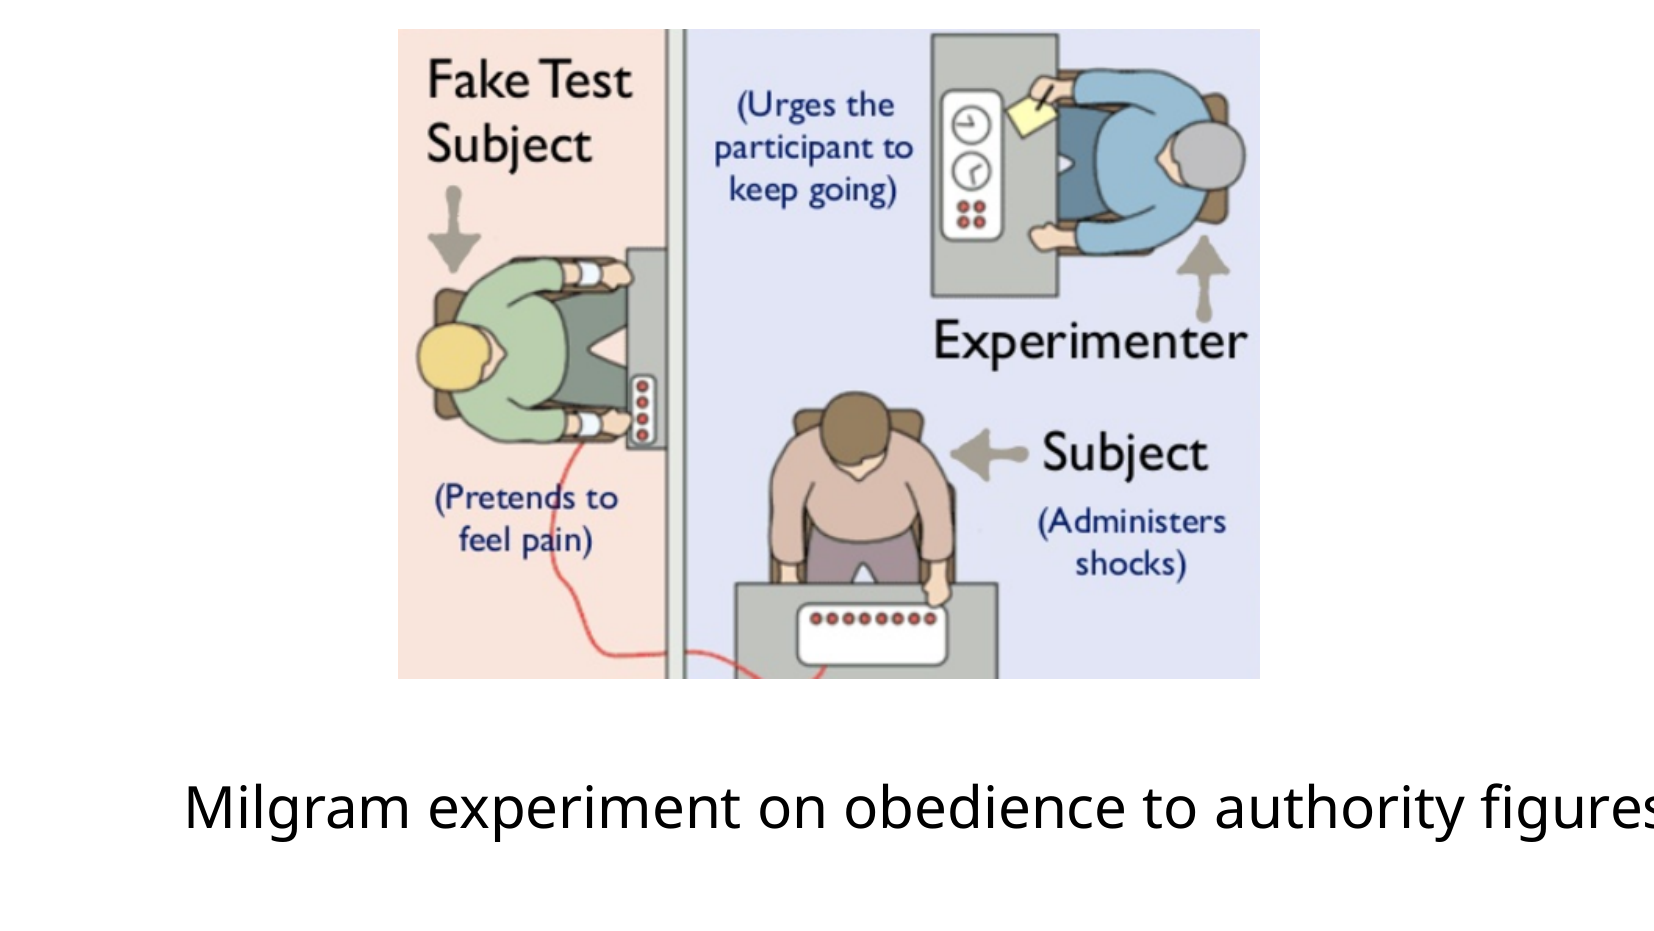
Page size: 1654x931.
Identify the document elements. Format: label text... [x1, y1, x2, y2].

text_box Milgram experiment on obedience to authority figures [153, 758, 1515, 841]
picture [398, 29, 1260, 679]
